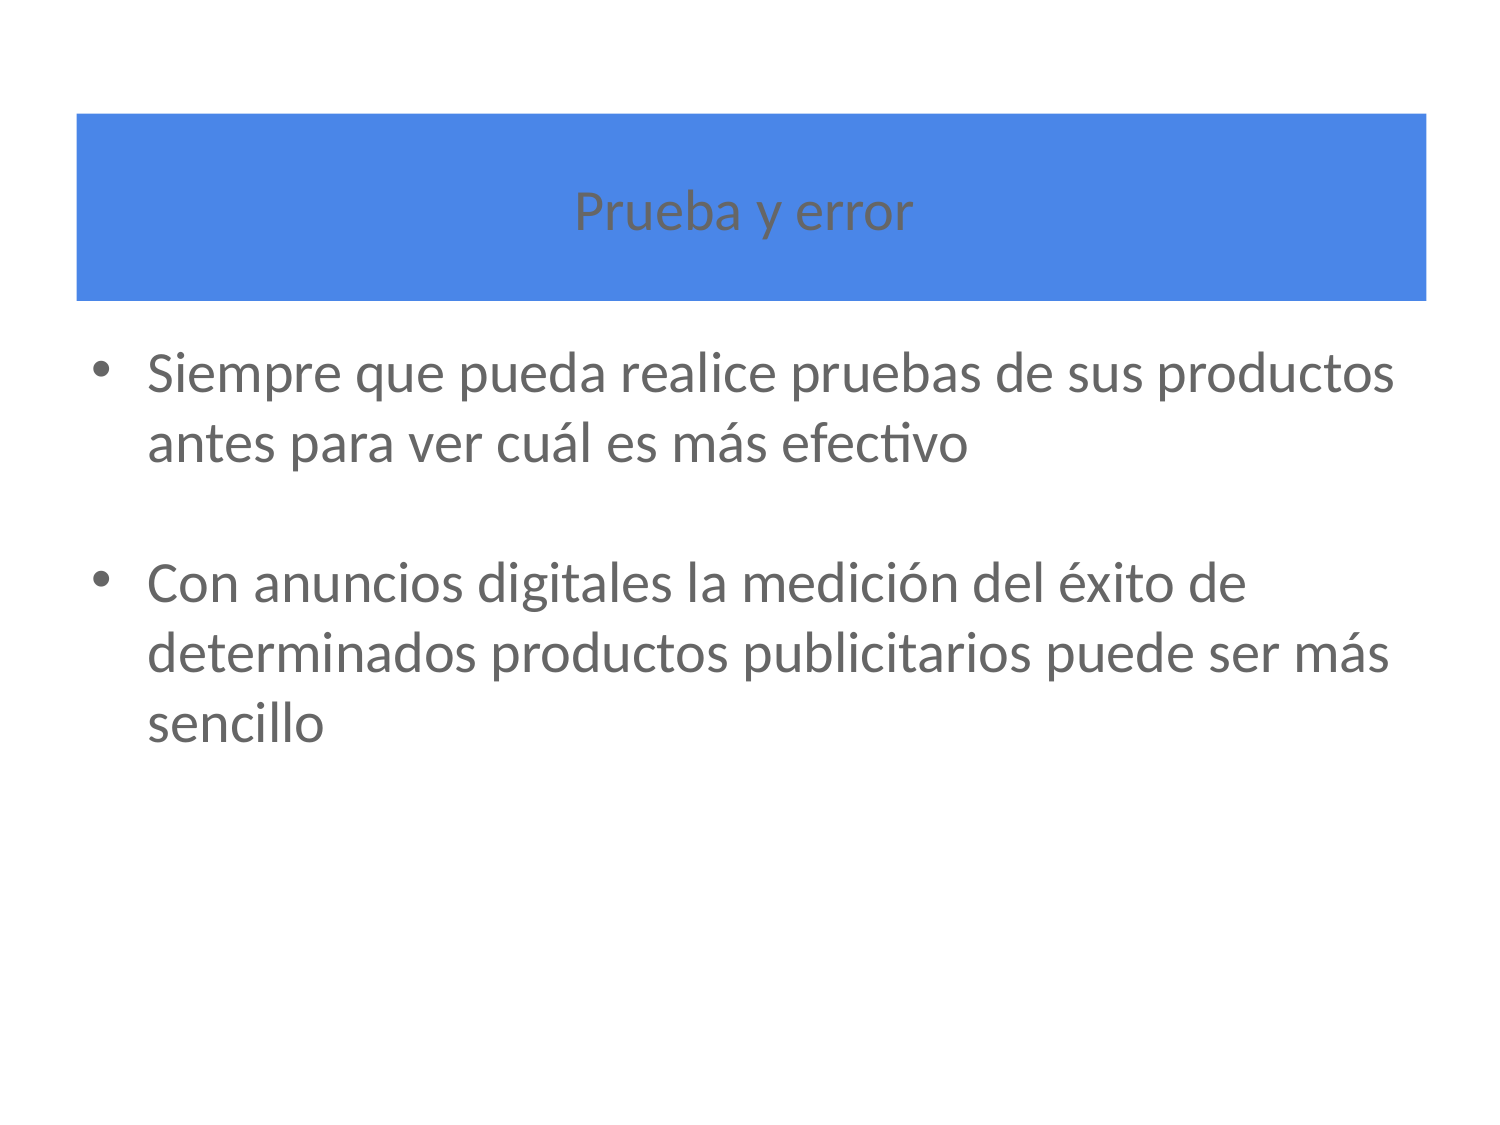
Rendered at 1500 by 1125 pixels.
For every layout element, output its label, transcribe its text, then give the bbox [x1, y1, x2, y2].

text_box Siempre que pueda realice pruebas de sus productos antes para ver cuál es más efectivo Con anuncios digitales la medición del éxito de determinados productos publicitarios puede ser más sencillo [76, 326, 1427, 988]
text_box Prueba y error [76, 113, 1427, 301]
